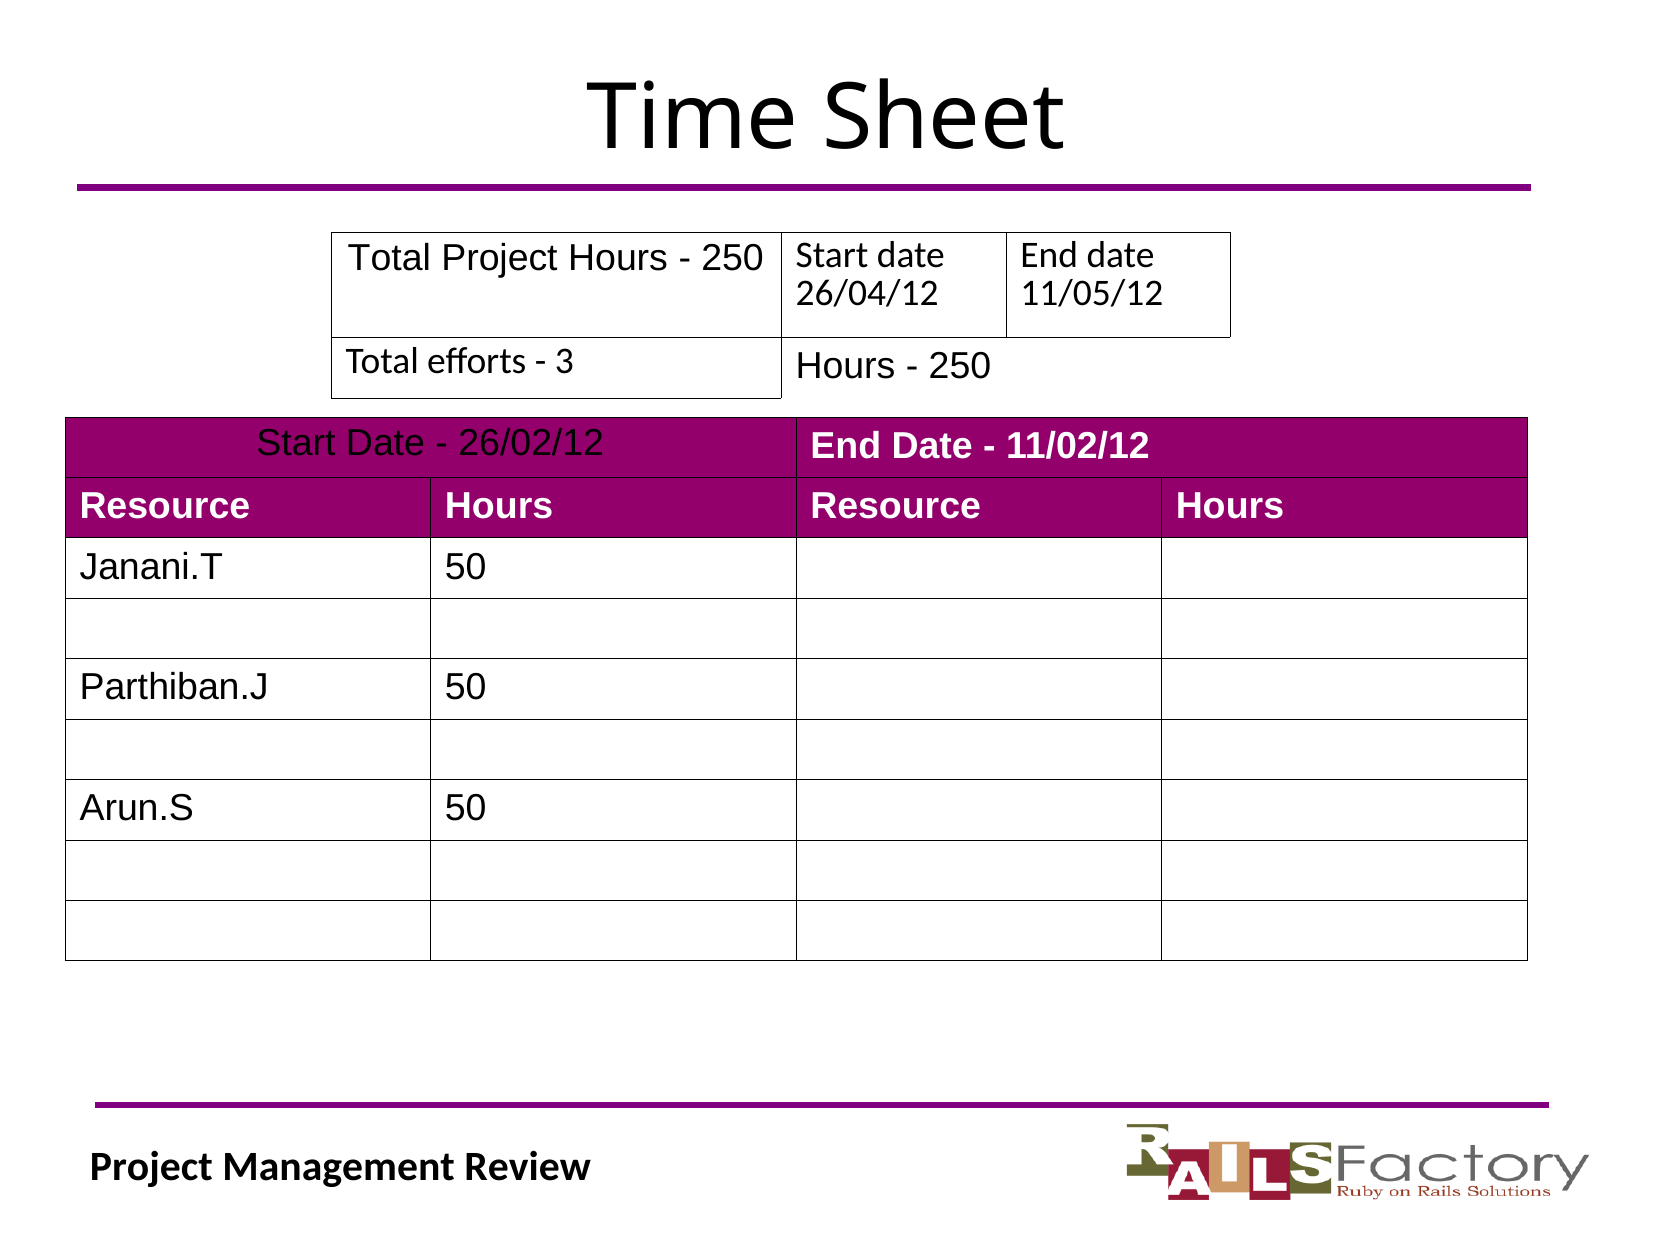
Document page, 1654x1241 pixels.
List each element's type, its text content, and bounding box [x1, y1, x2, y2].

table_cell Hours [431, 478, 796, 537]
table_cell [1162, 659, 1527, 719]
table_cell 50 [431, 659, 796, 719]
table_cell [431, 901, 796, 960]
table_cell [66, 841, 430, 900]
table_cell [797, 659, 1161, 719]
table_cell [1162, 841, 1527, 900]
table_cell [66, 901, 430, 960]
table_cell [431, 599, 796, 658]
table_cell [66, 599, 430, 658]
table_cell [1162, 780, 1527, 840]
table_cell Resource [66, 478, 430, 537]
table_cell Arun.S [66, 780, 430, 840]
table_cell [797, 901, 1161, 960]
table_cell [431, 841, 796, 900]
table_header End Date - 11/02/12 [797, 418, 1527, 477]
table_cell [797, 720, 1161, 779]
table_cell Total efforts - 3 [332, 338, 781, 398]
table_header Start Date - 26/02/12 [66, 418, 796, 477]
table_cell [797, 599, 1161, 658]
table_cell [797, 780, 1161, 840]
table_cell [1162, 720, 1527, 779]
table_cell [1162, 901, 1527, 960]
table_cell Hours [1162, 478, 1527, 537]
table_cell 50 [431, 780, 796, 840]
table_header End date 11/05/12 [1007, 233, 1230, 337]
table_cell Resource [797, 478, 1161, 537]
table_header Total Project Hours - 250 [332, 233, 781, 337]
table_cell Parthiban.J [66, 659, 430, 719]
table_cell [797, 538, 1161, 598]
table_cell [66, 720, 430, 779]
title Time Sheet [82, 7, 1570, 215]
table_cell Janani.T [66, 538, 430, 598]
table_cell [1162, 599, 1527, 658]
table_cell [431, 720, 796, 779]
table_header Start date 26/04/12 [782, 233, 1006, 337]
table_cell 50 [431, 538, 796, 598]
table_cell [1162, 538, 1527, 598]
picture [1126, 1124, 1589, 1200]
table_cell Hours - 250 [782, 338, 1230, 398]
table_cell [797, 841, 1161, 900]
